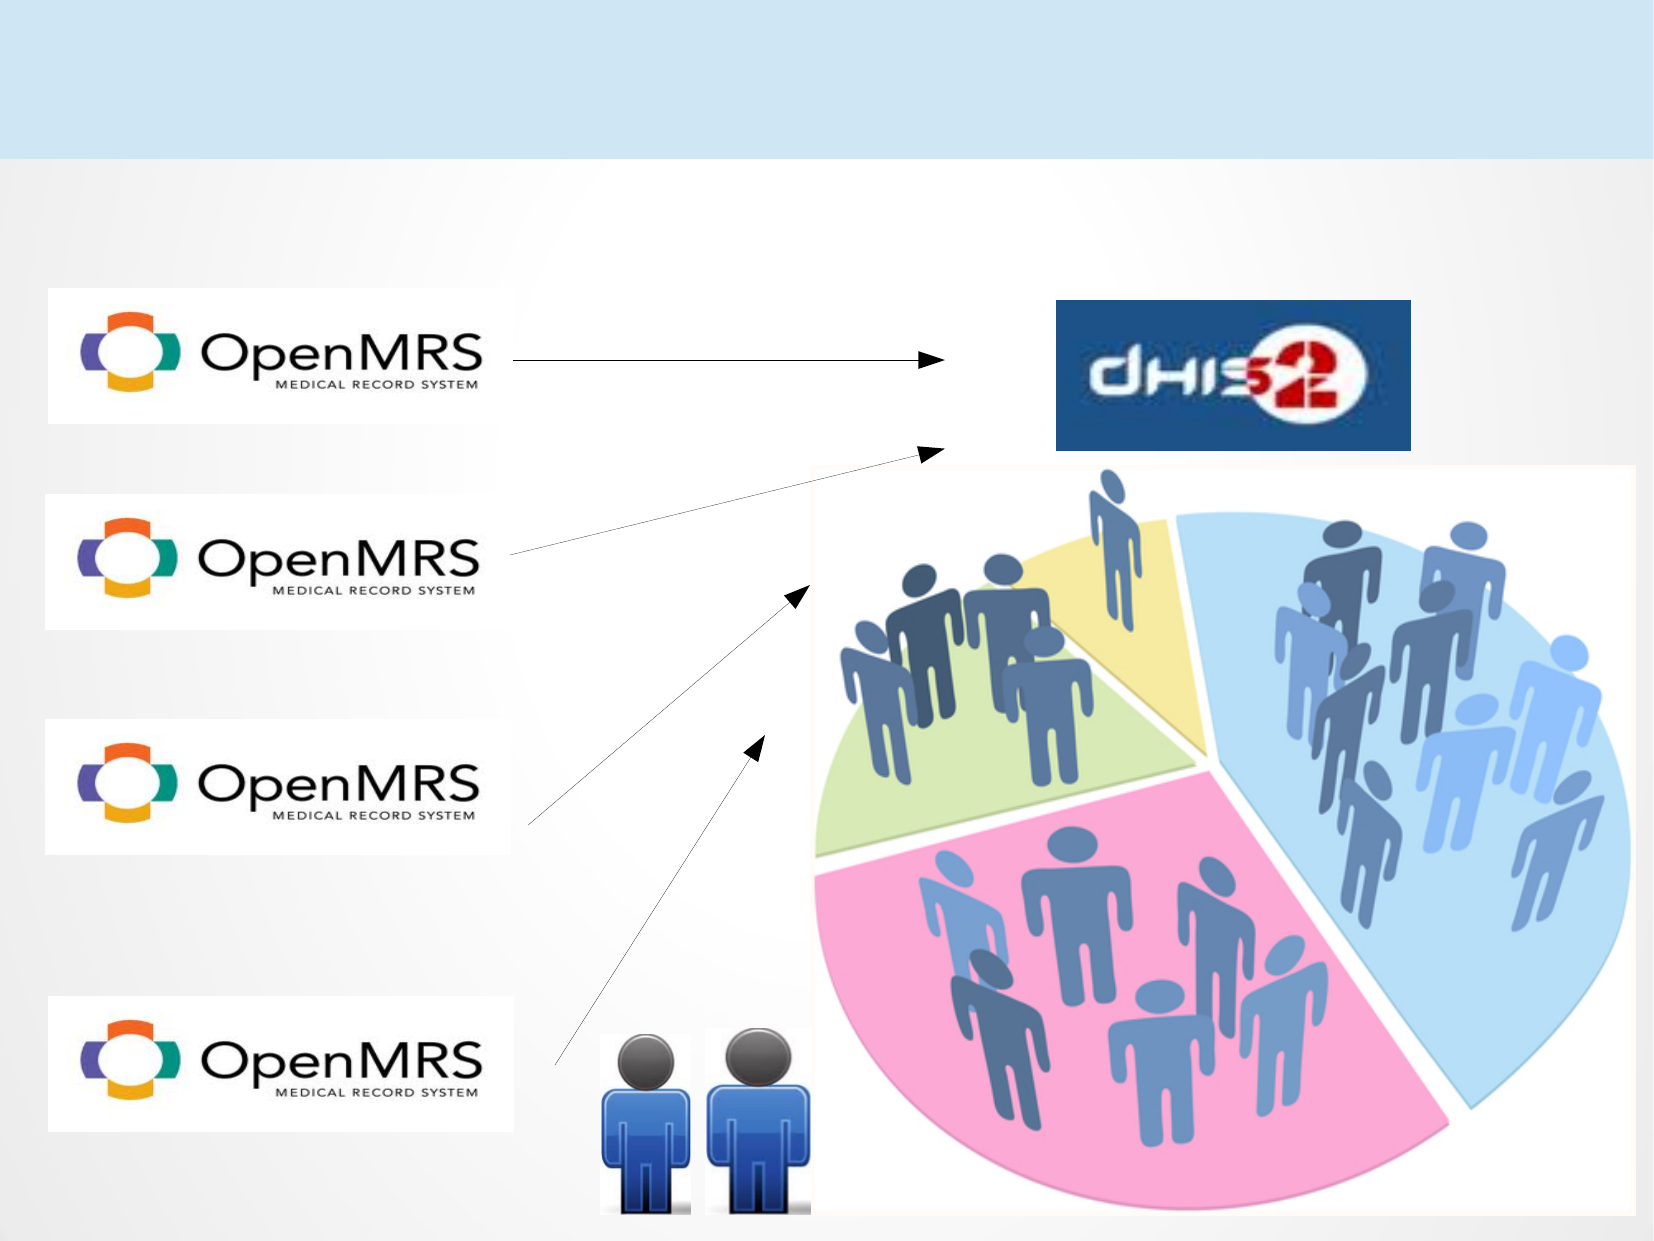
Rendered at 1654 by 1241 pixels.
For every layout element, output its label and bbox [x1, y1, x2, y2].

picture [0, 159, 1654, 1241]
text_box [0, 0, 1654, 159]
